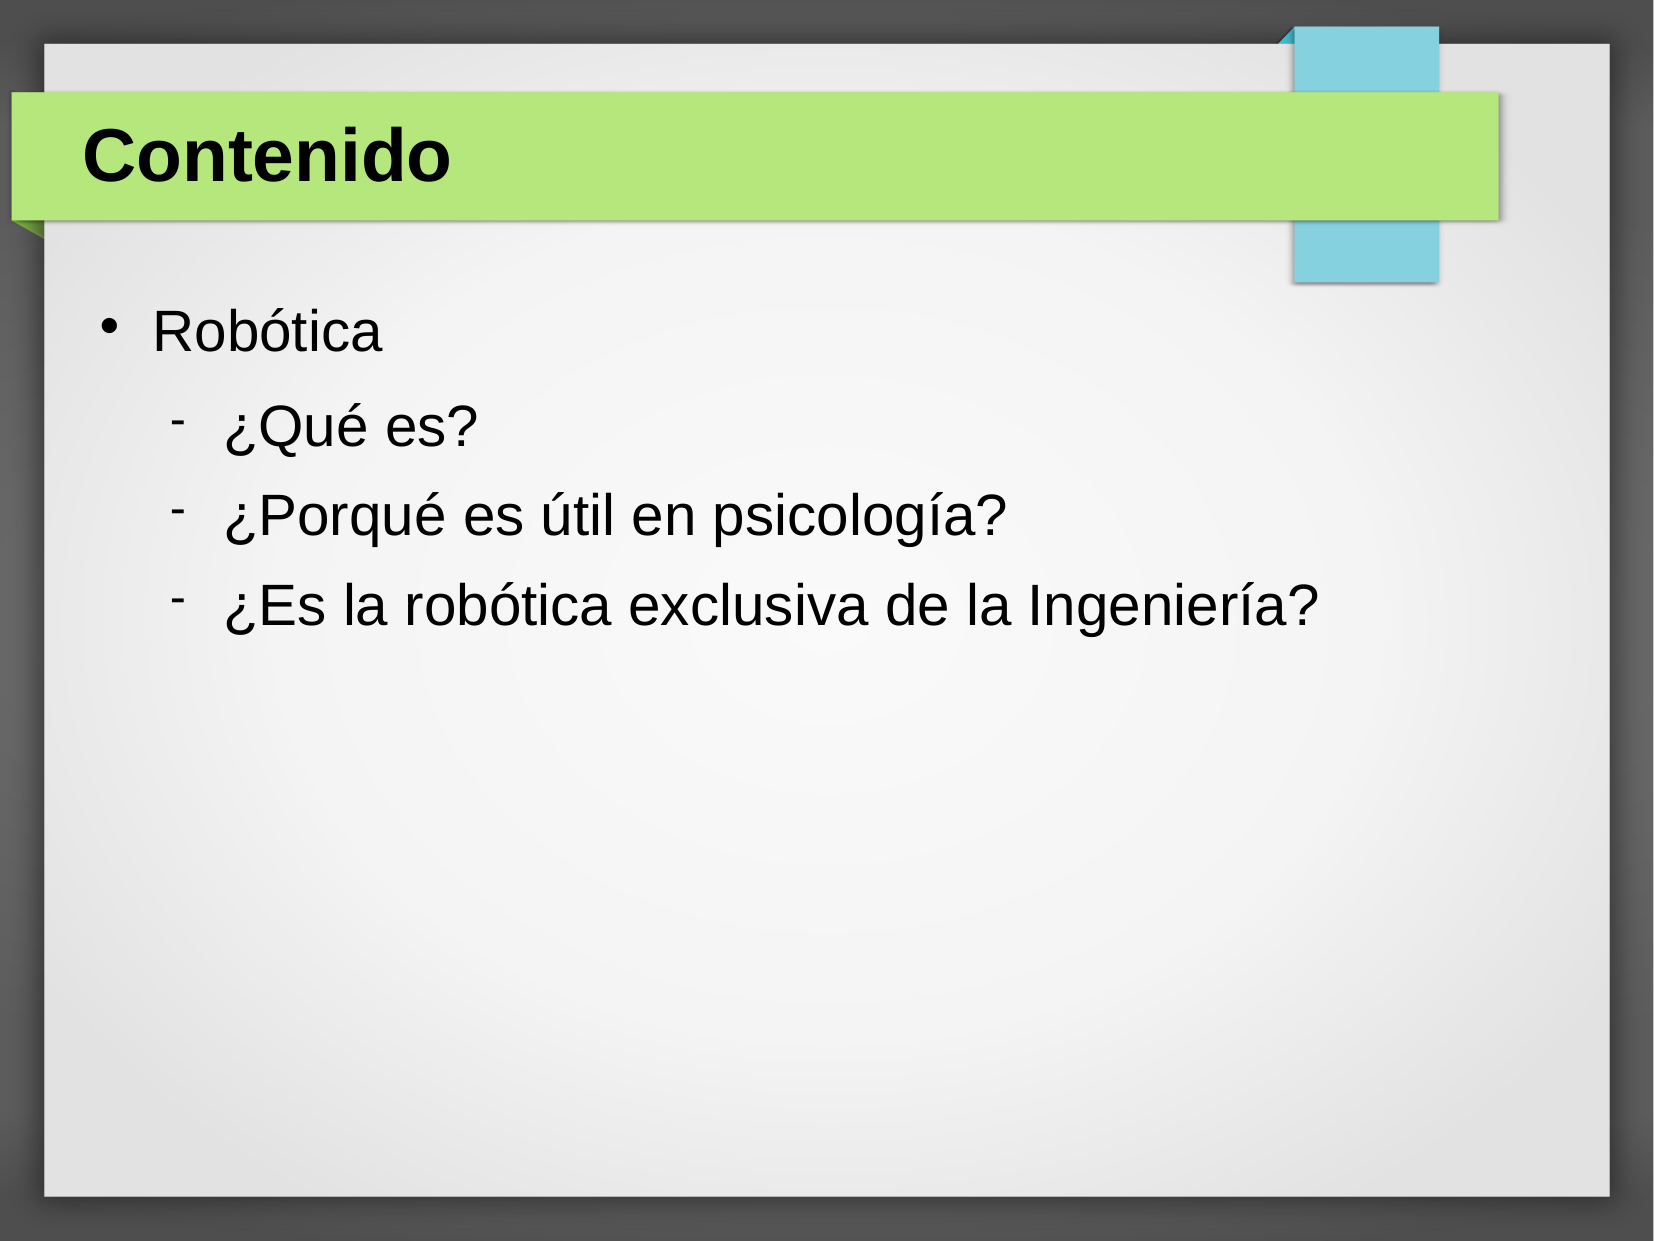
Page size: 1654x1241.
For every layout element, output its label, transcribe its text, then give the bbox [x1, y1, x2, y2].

list Robótica ¿Qué es? ¿Porqué es útil en psicología? ¿Es la robótica exclusiva de la Ingeniería? [82, 295, 1571, 1015]
picture [0, 0, 1654, 1241]
title Contenido [82, 94, 1264, 213]
